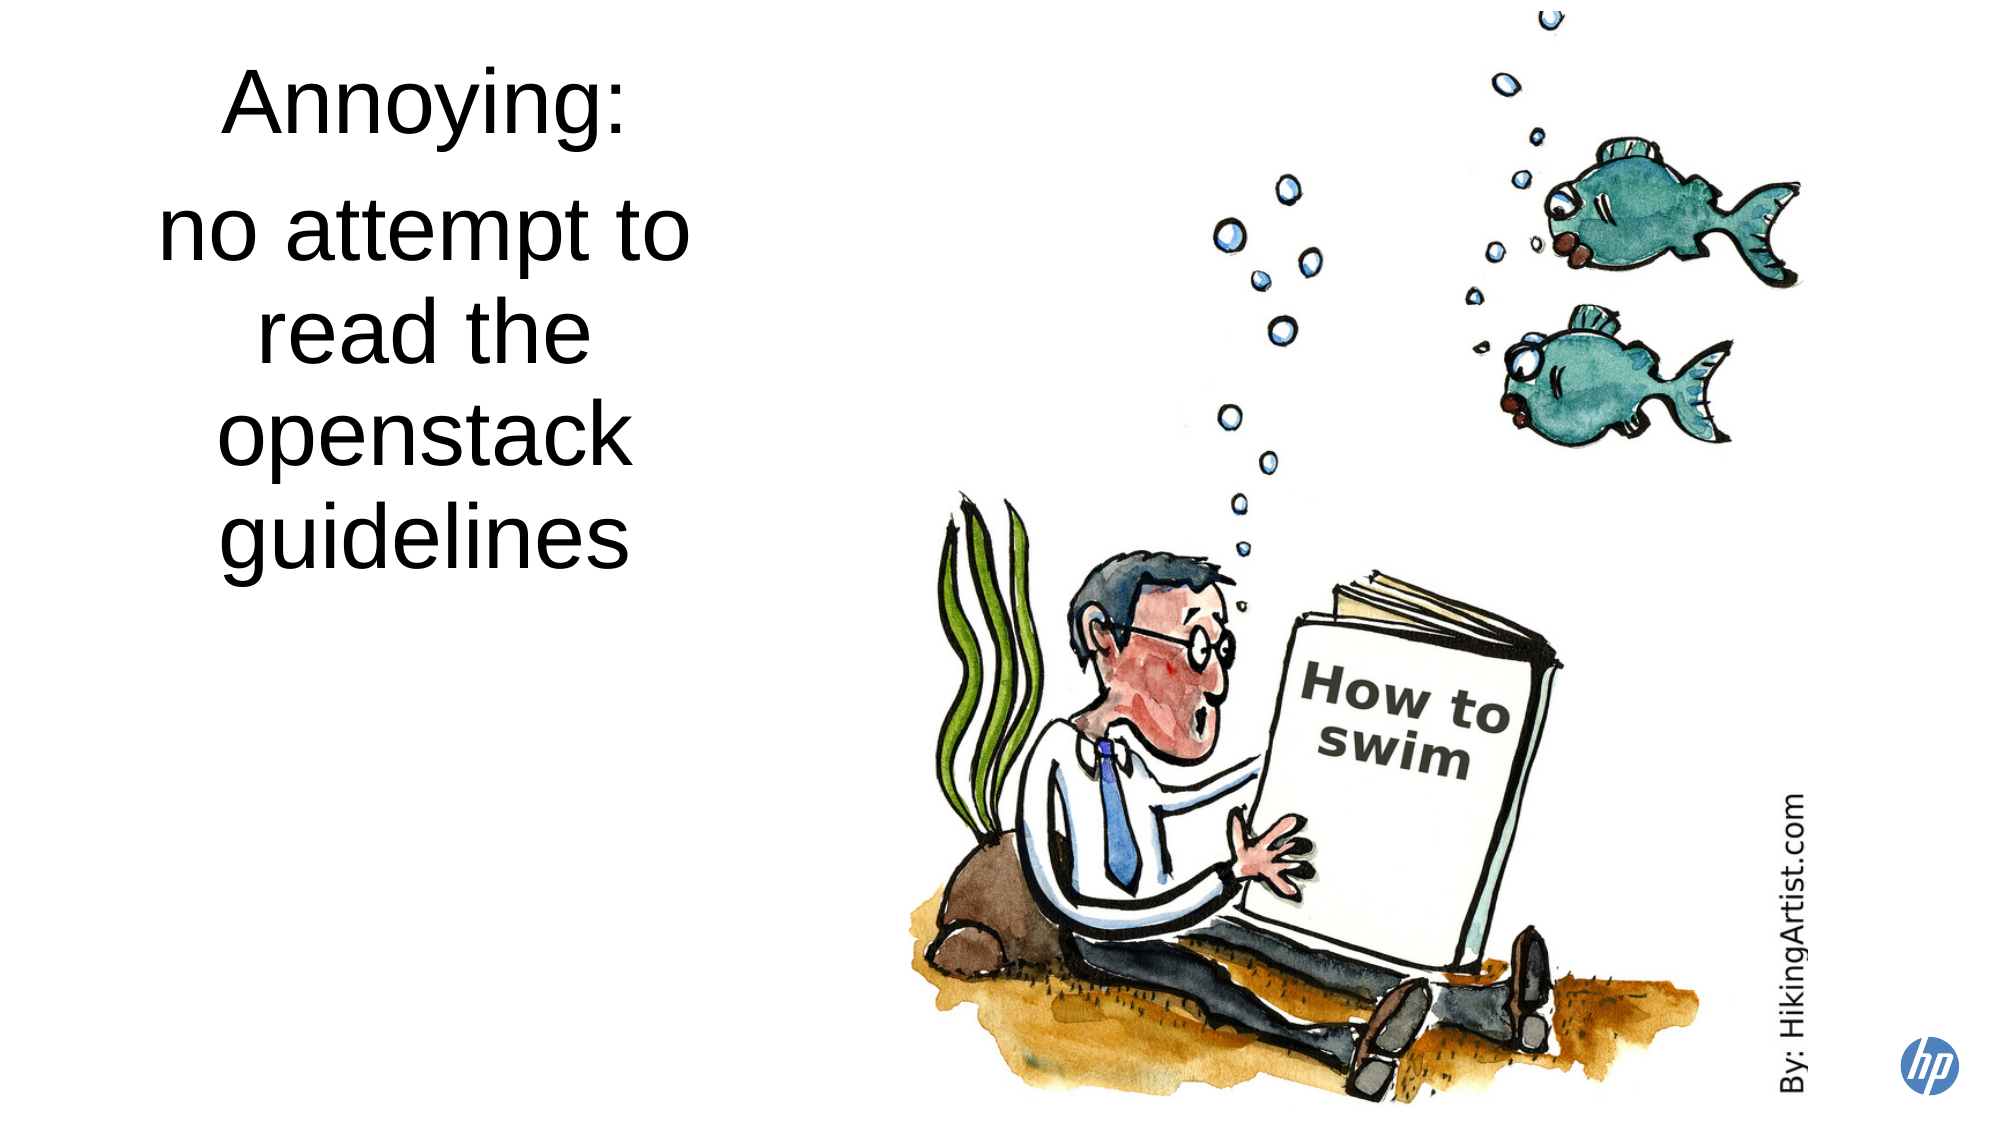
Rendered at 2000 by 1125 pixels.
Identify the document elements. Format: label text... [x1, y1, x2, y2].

text_box Annoying: no attempt to read the openstack guidelines [94, 43, 756, 697]
picture [909, 11, 1808, 1111]
